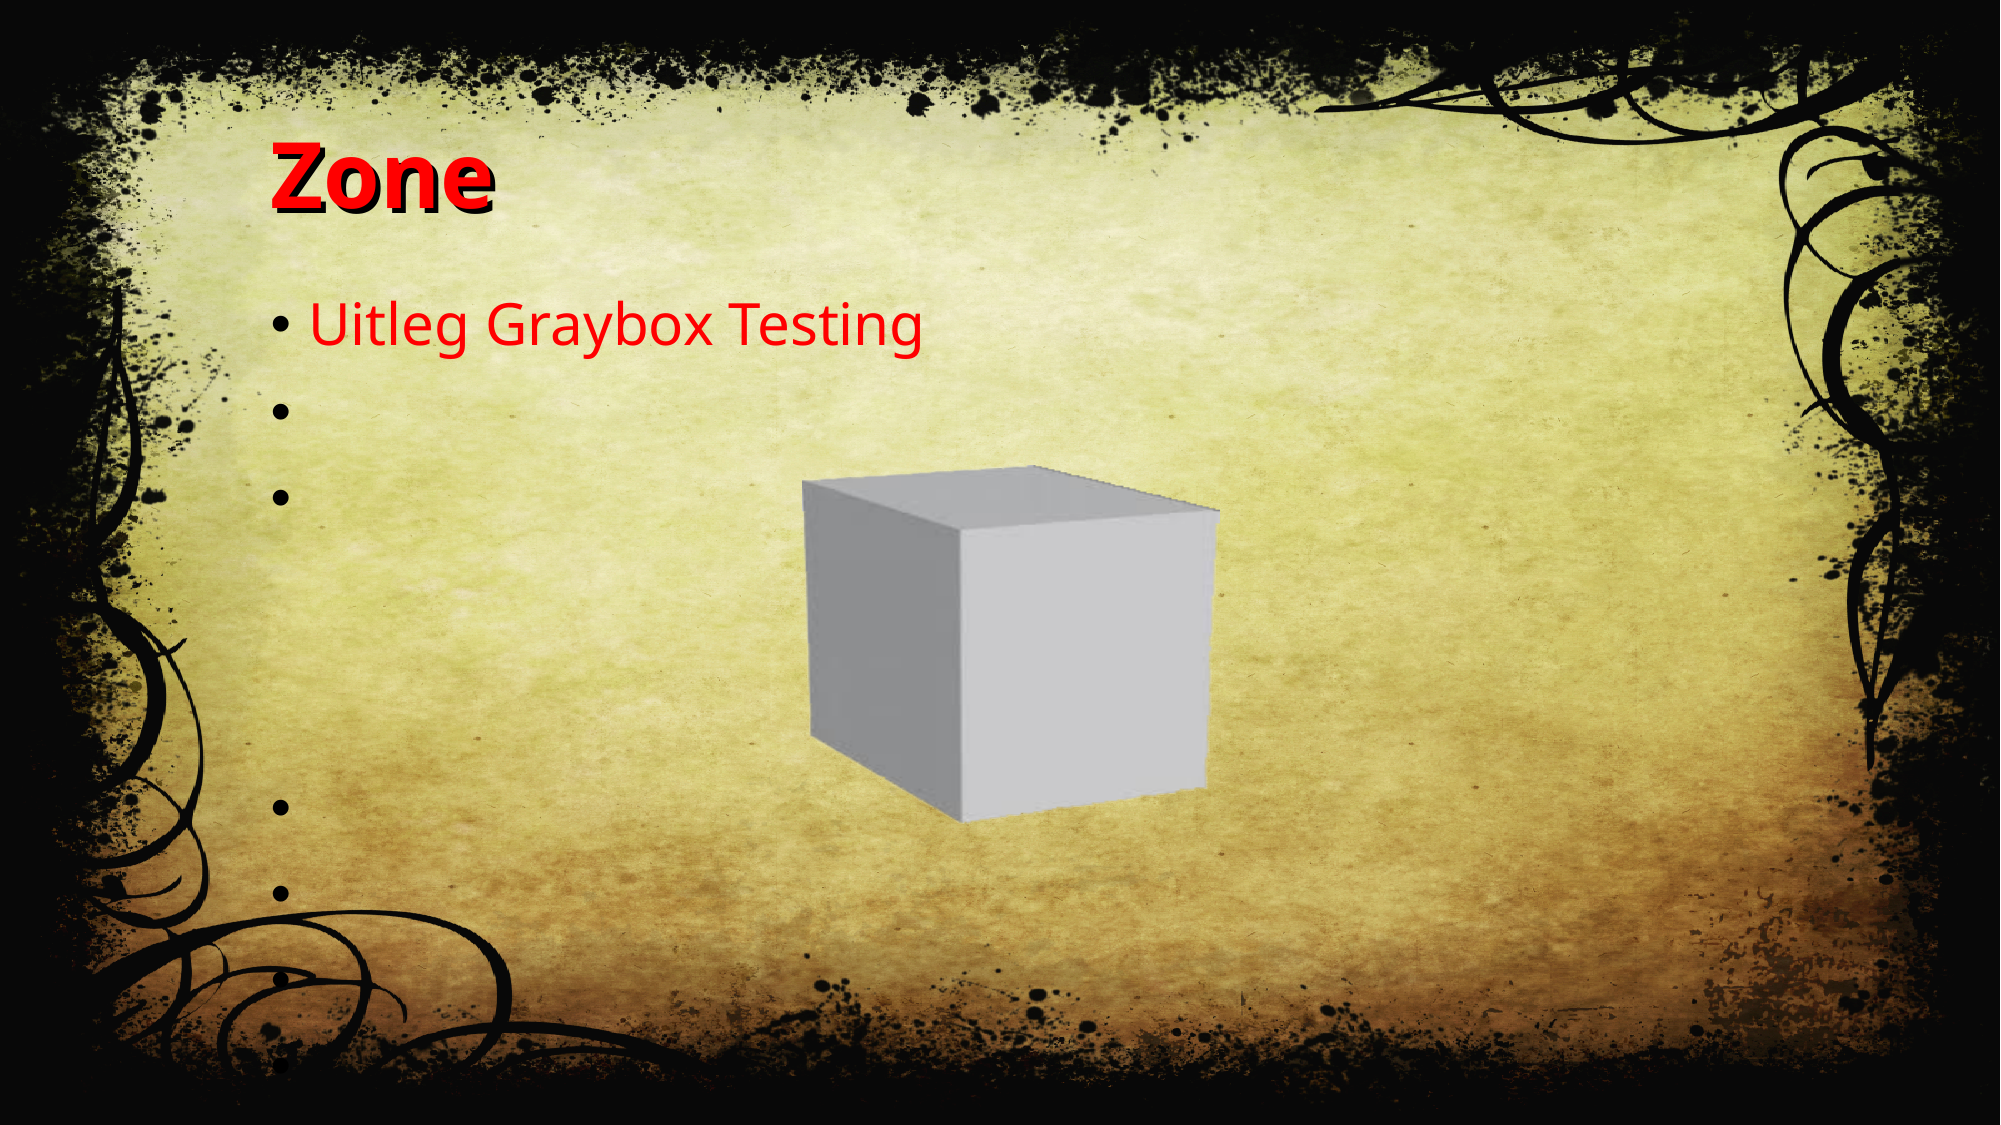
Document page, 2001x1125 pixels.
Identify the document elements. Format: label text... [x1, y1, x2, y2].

title Zone [255, 70, 1981, 288]
list Uitleg Graybox Testing [255, 288, 1981, 1002]
picture [802, 465, 1220, 825]
